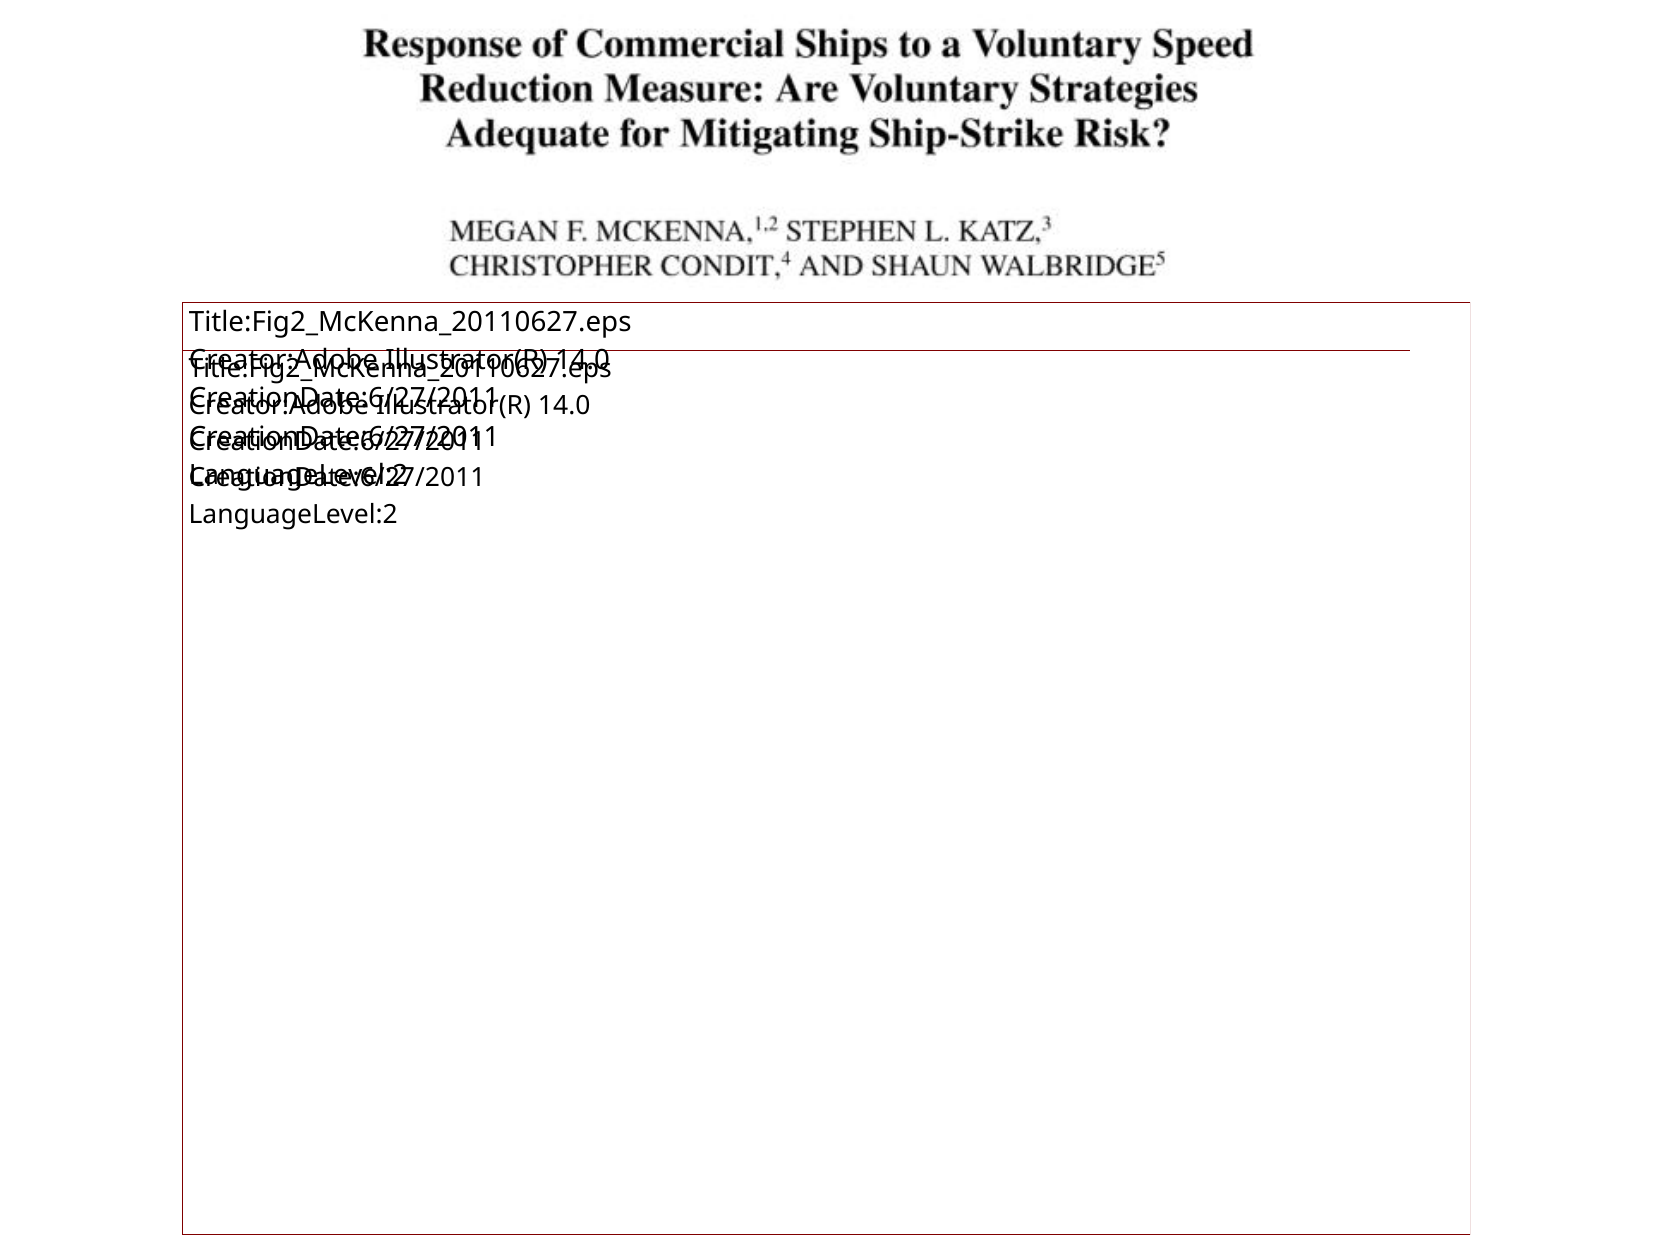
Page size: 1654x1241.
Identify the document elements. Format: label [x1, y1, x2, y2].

picture [180, 300, 1471, 1235]
picture [360, 12, 1261, 293]
